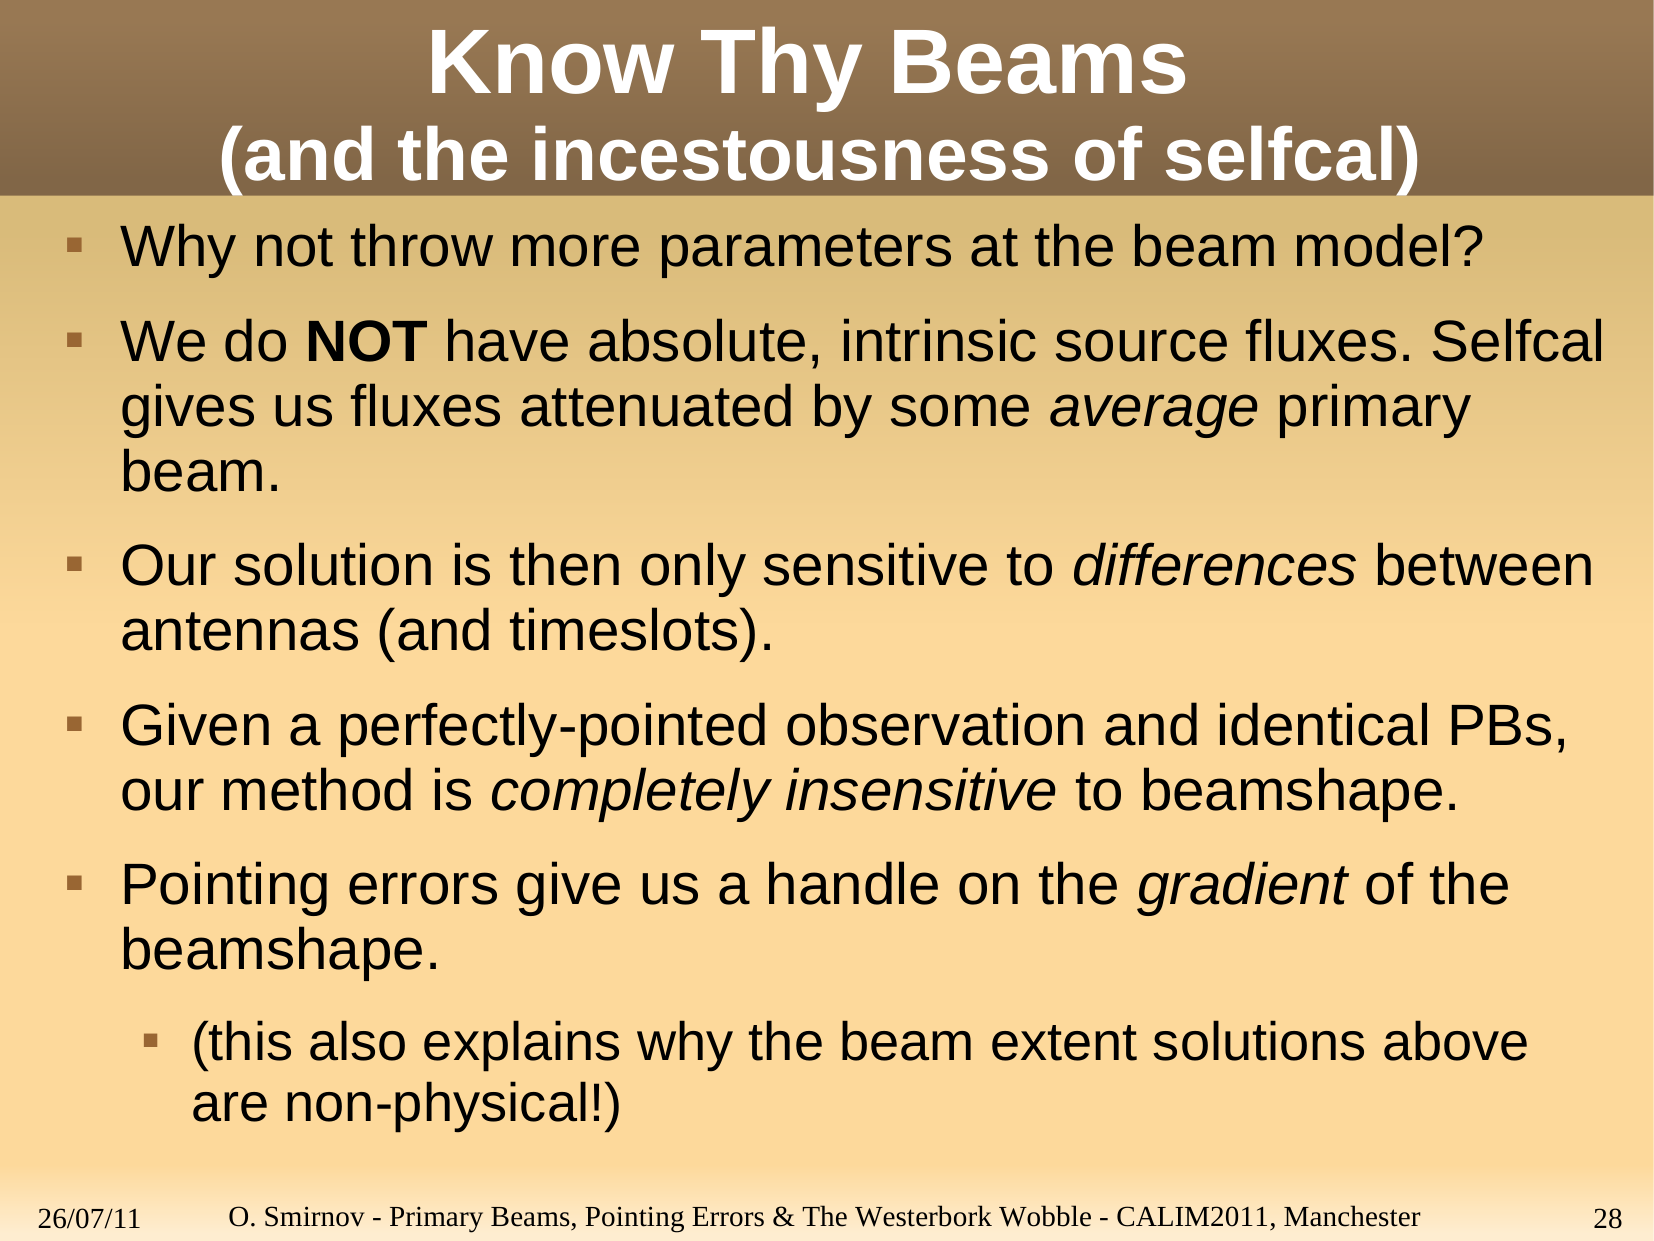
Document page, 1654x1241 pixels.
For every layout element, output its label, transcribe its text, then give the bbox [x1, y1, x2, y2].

title Know Thy Beams (and the incestousness of selfcal) [76, 0, 1565, 208]
picture [0, 0, 1654, 1241]
list Why not throw more parameters at the beam model? We do NOT have absolute, intrinsic source fluxes. Selfcal gives us fluxes attenuated by some average primary beam. Our solution is then only sensitive to differences between antennas (and timeslots). Given a perfectly-pointed observation and identical PBs, our method is completely insensitive to beamshape. Pointing errors give us a handle on the gradient of the beamshape. (this also explains why the beam extent solutions above are non-physical!) [49, 213, 1613, 1133]
